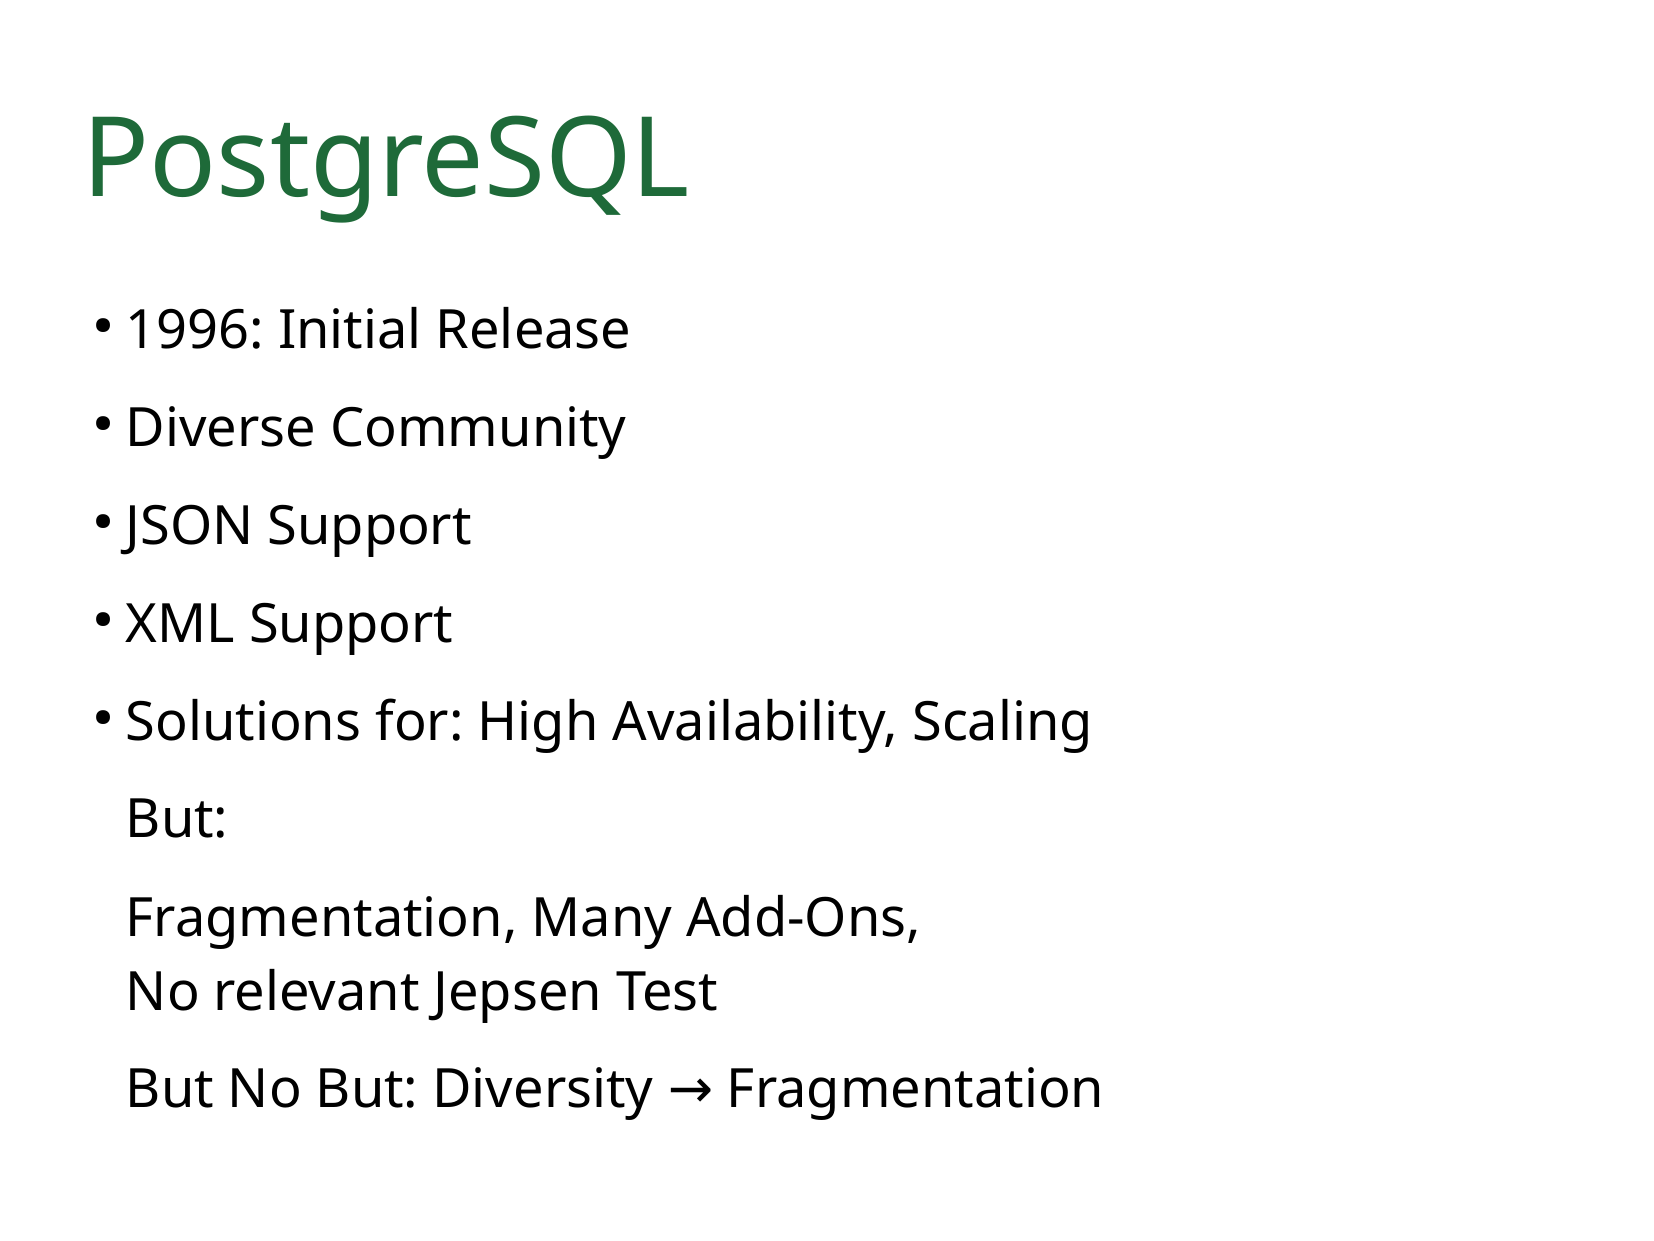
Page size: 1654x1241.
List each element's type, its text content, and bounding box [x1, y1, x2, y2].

title PostgreSQL [82, 49, 1571, 257]
list 1996: Initial Release Diverse Community JSON Support XML Support Solutions for: High Availability, Scaling But: Fragmentation, Many Add-Ons, No relevant Jepsen Test But No But: Diversity → Fragmentation [82, 290, 1571, 1126]
